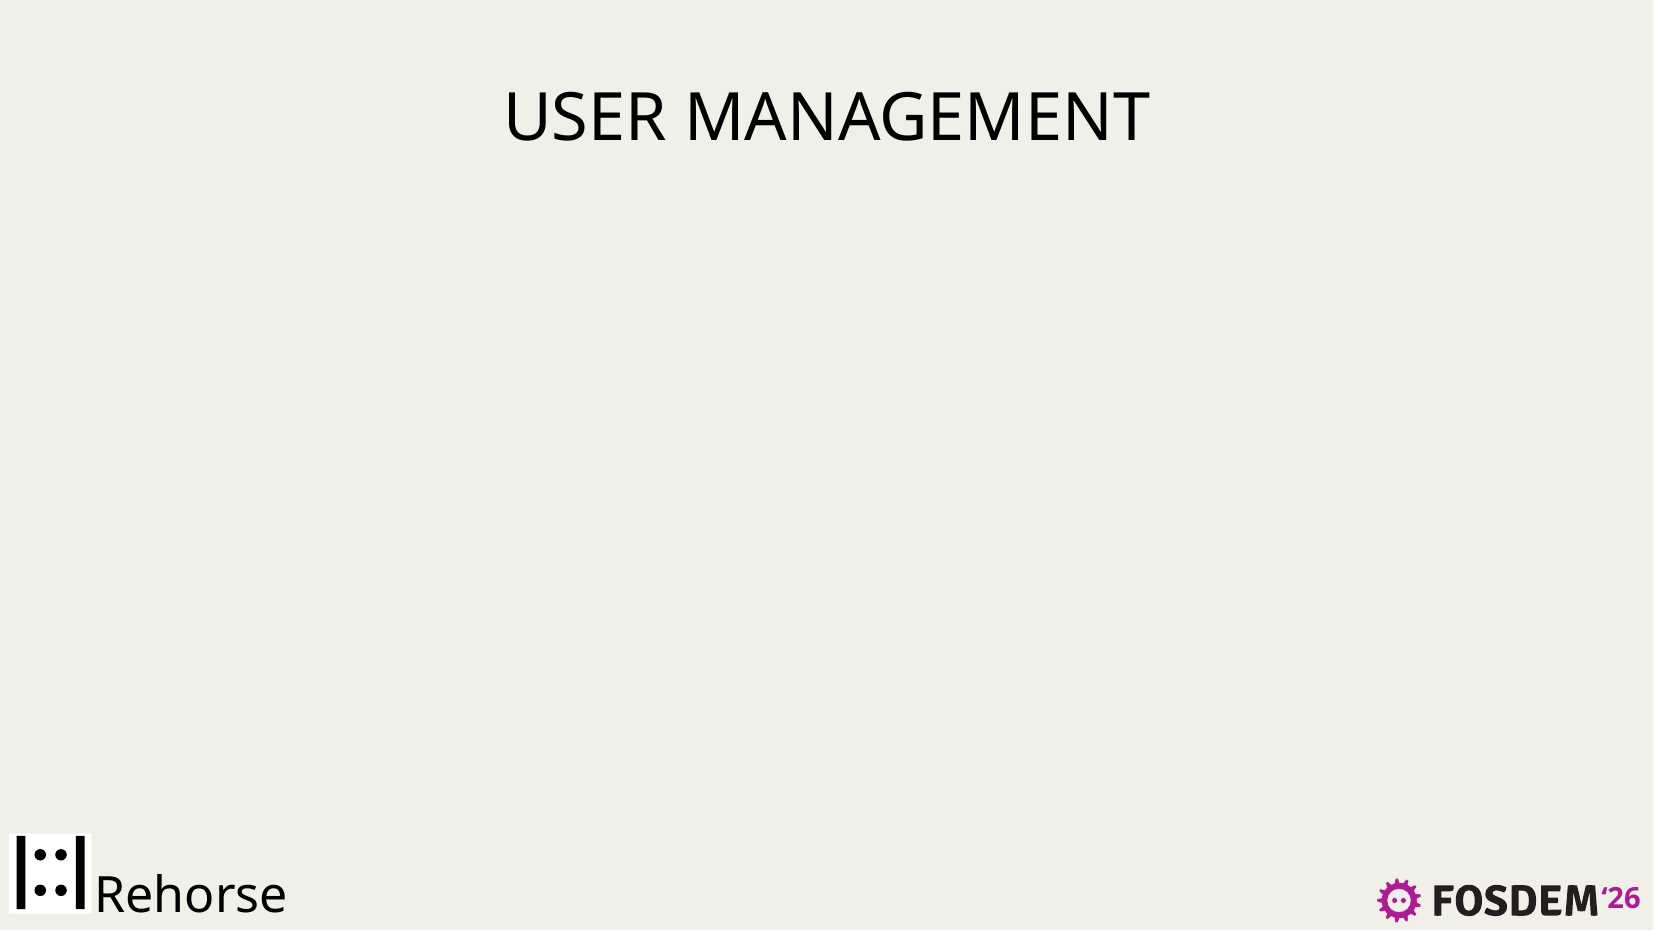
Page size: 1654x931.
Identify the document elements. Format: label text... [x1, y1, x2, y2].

title User management [82, 37, 1571, 193]
